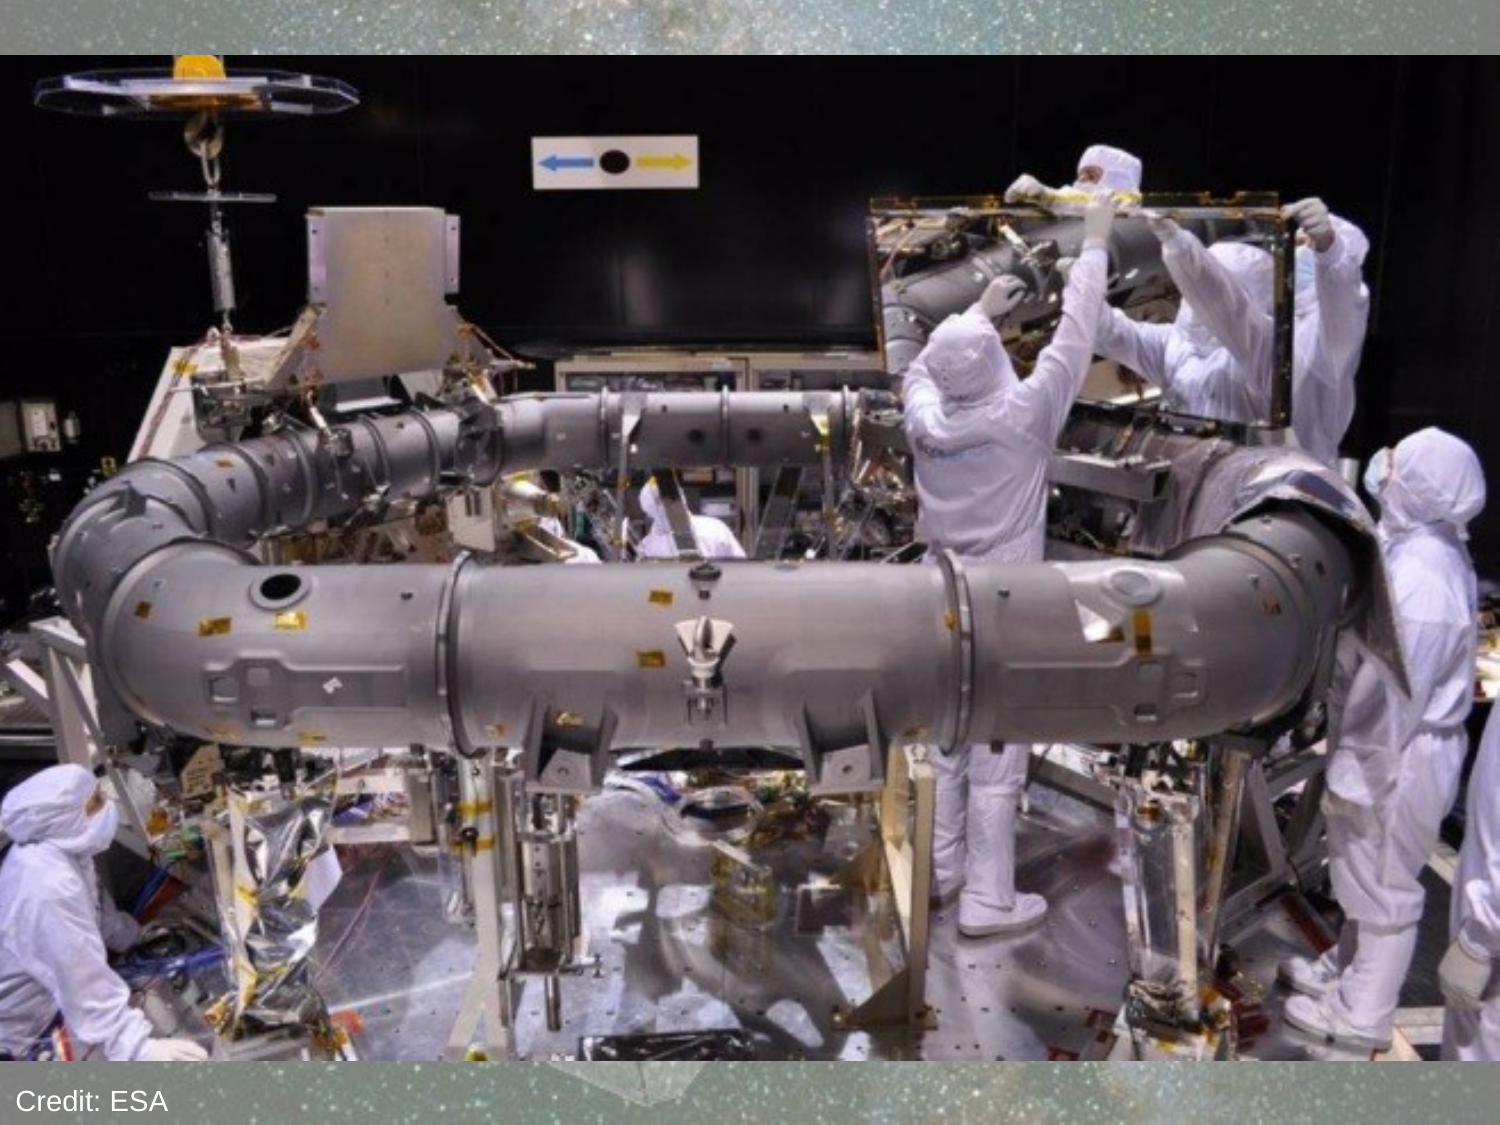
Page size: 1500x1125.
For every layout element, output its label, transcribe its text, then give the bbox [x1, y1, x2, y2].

picture [0, 0, 1500, 1125]
text_box Credit: ESA [0, 1074, 184, 1125]
